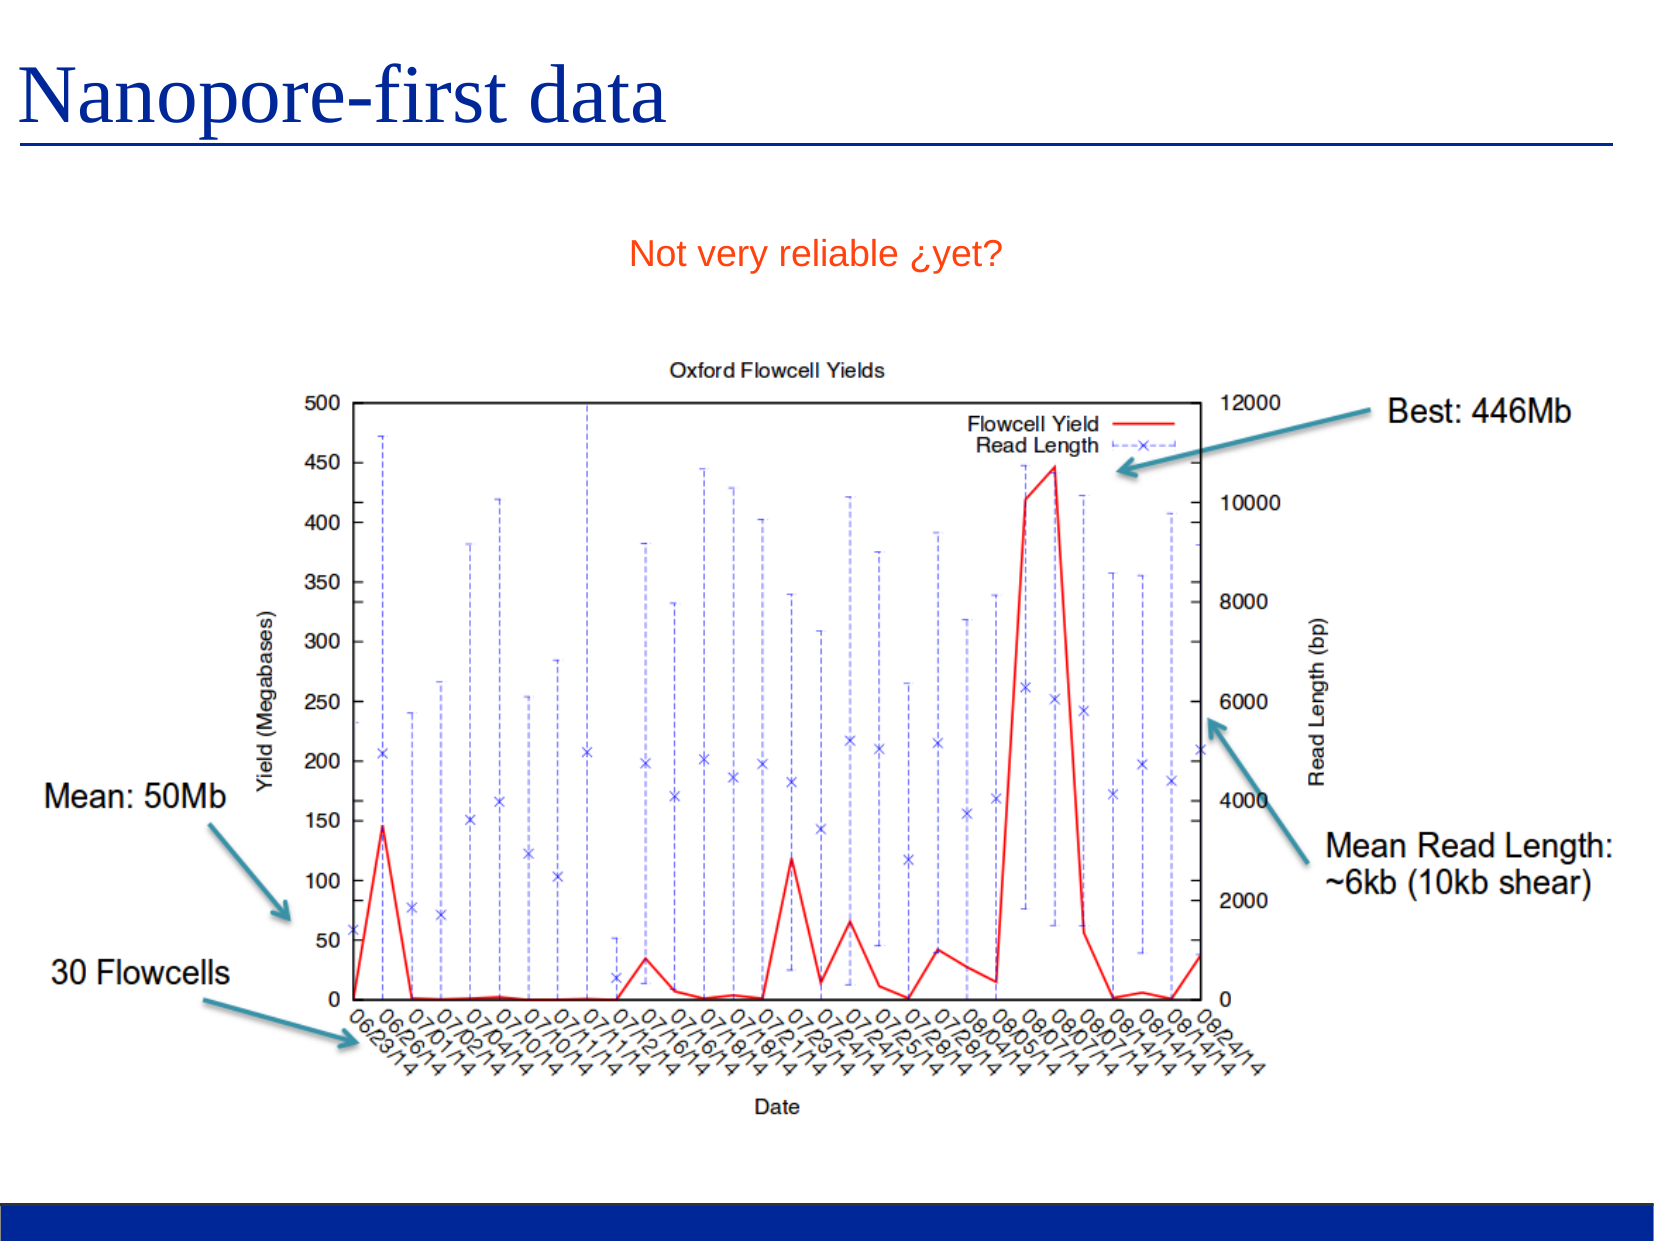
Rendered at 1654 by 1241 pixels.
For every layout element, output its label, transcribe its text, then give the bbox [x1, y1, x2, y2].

picture [0, 337, 1654, 1151]
text_box Not very reliable ¿yet? [613, 225, 1019, 282]
title Nanopore-first data [17, 0, 1589, 198]
